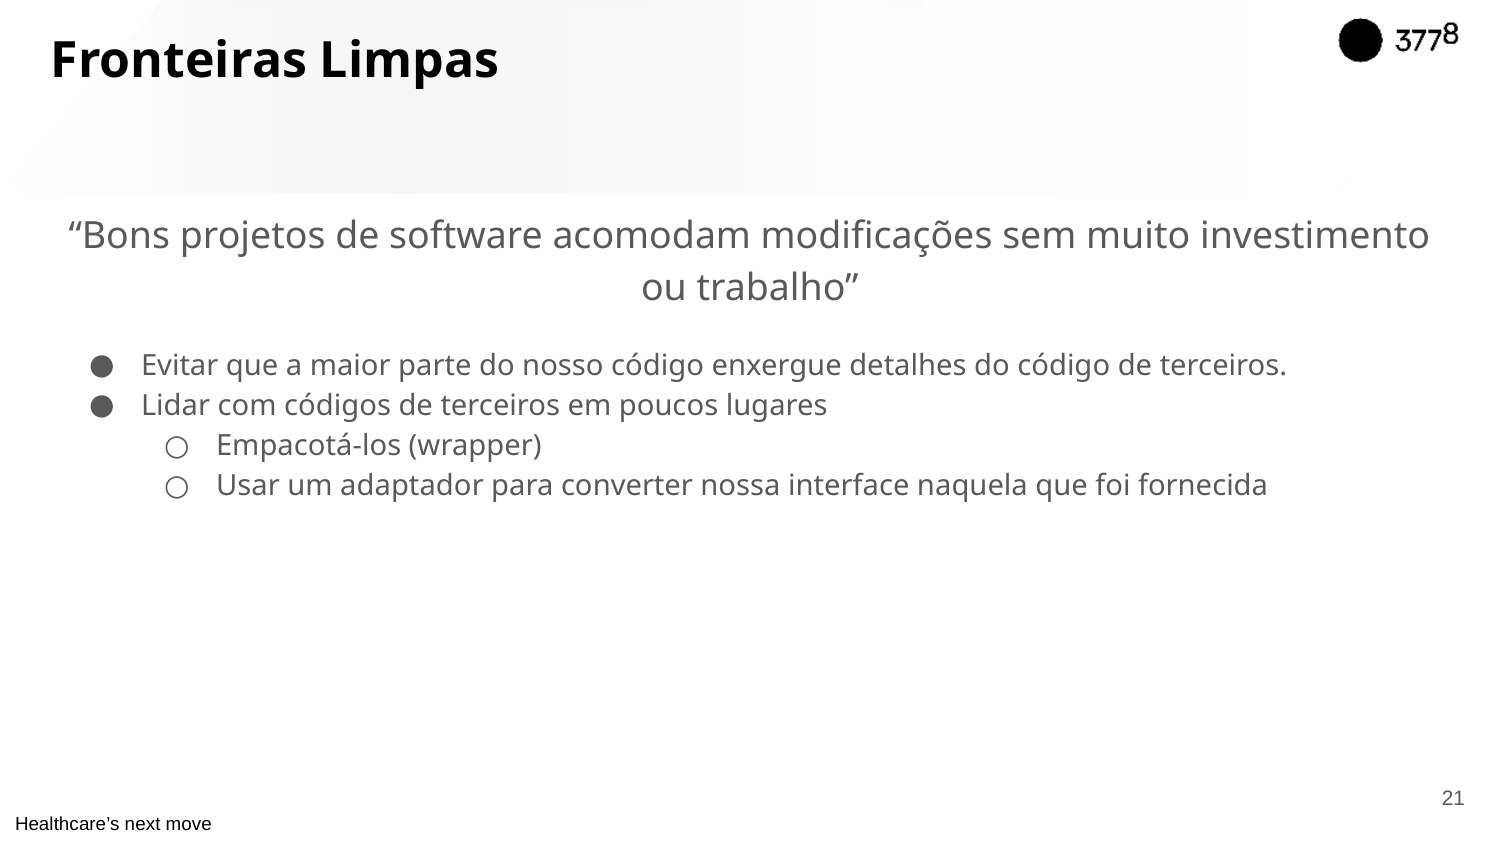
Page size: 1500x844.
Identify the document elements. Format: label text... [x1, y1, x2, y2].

title Fronteiras Limpas [35, 12, 1308, 107]
picture [0, 0, 1500, 194]
slide_number <number> [1389, 764, 1480, 830]
list “Bons projetos de software acomodam modificações sem muito investimento ou trabalho” Evitar que a maior parte do nosso código enxergue detalhes do código de terceiros. Lidar com códigos de terceiros em poucos lugares Empacotá-los (wrapper) Usar um adaptador para converter nossa interface naquela que foi fornecida [51, 189, 1449, 750]
